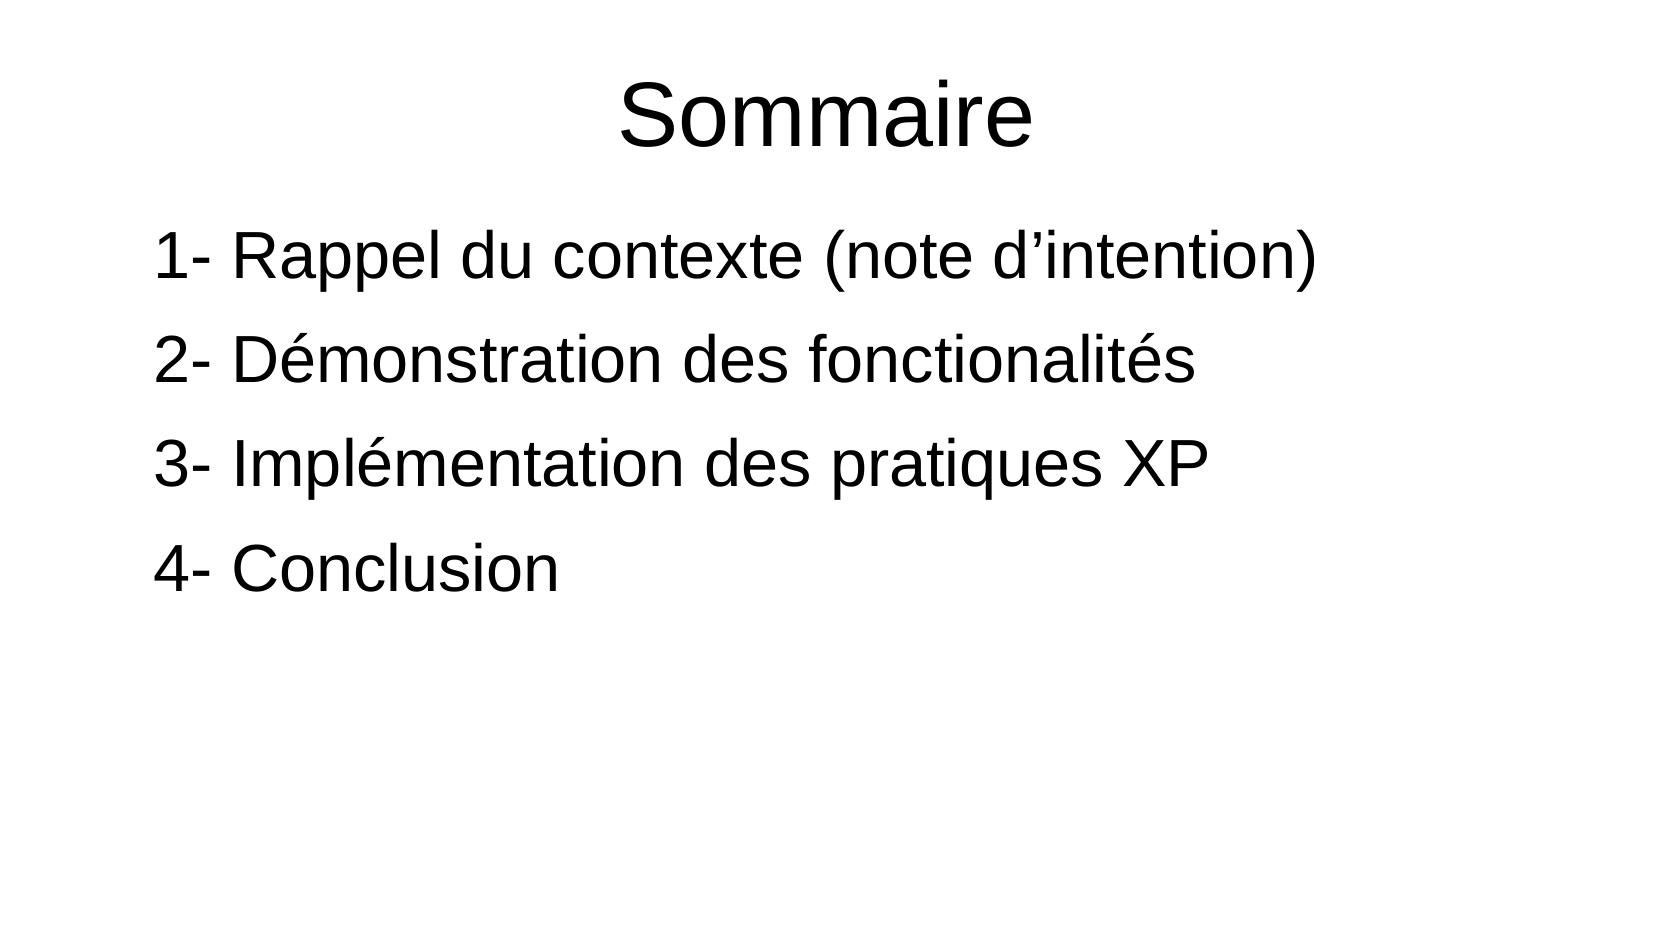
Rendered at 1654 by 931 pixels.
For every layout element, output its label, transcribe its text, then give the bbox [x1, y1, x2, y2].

list 1- Rappel du contexte (note d’intention) 2- Démonstration des fonctionalités 3- Implémentation des pratiques XP 4- Conclusion [82, 217, 1571, 758]
title Sommaire [82, 37, 1571, 193]
